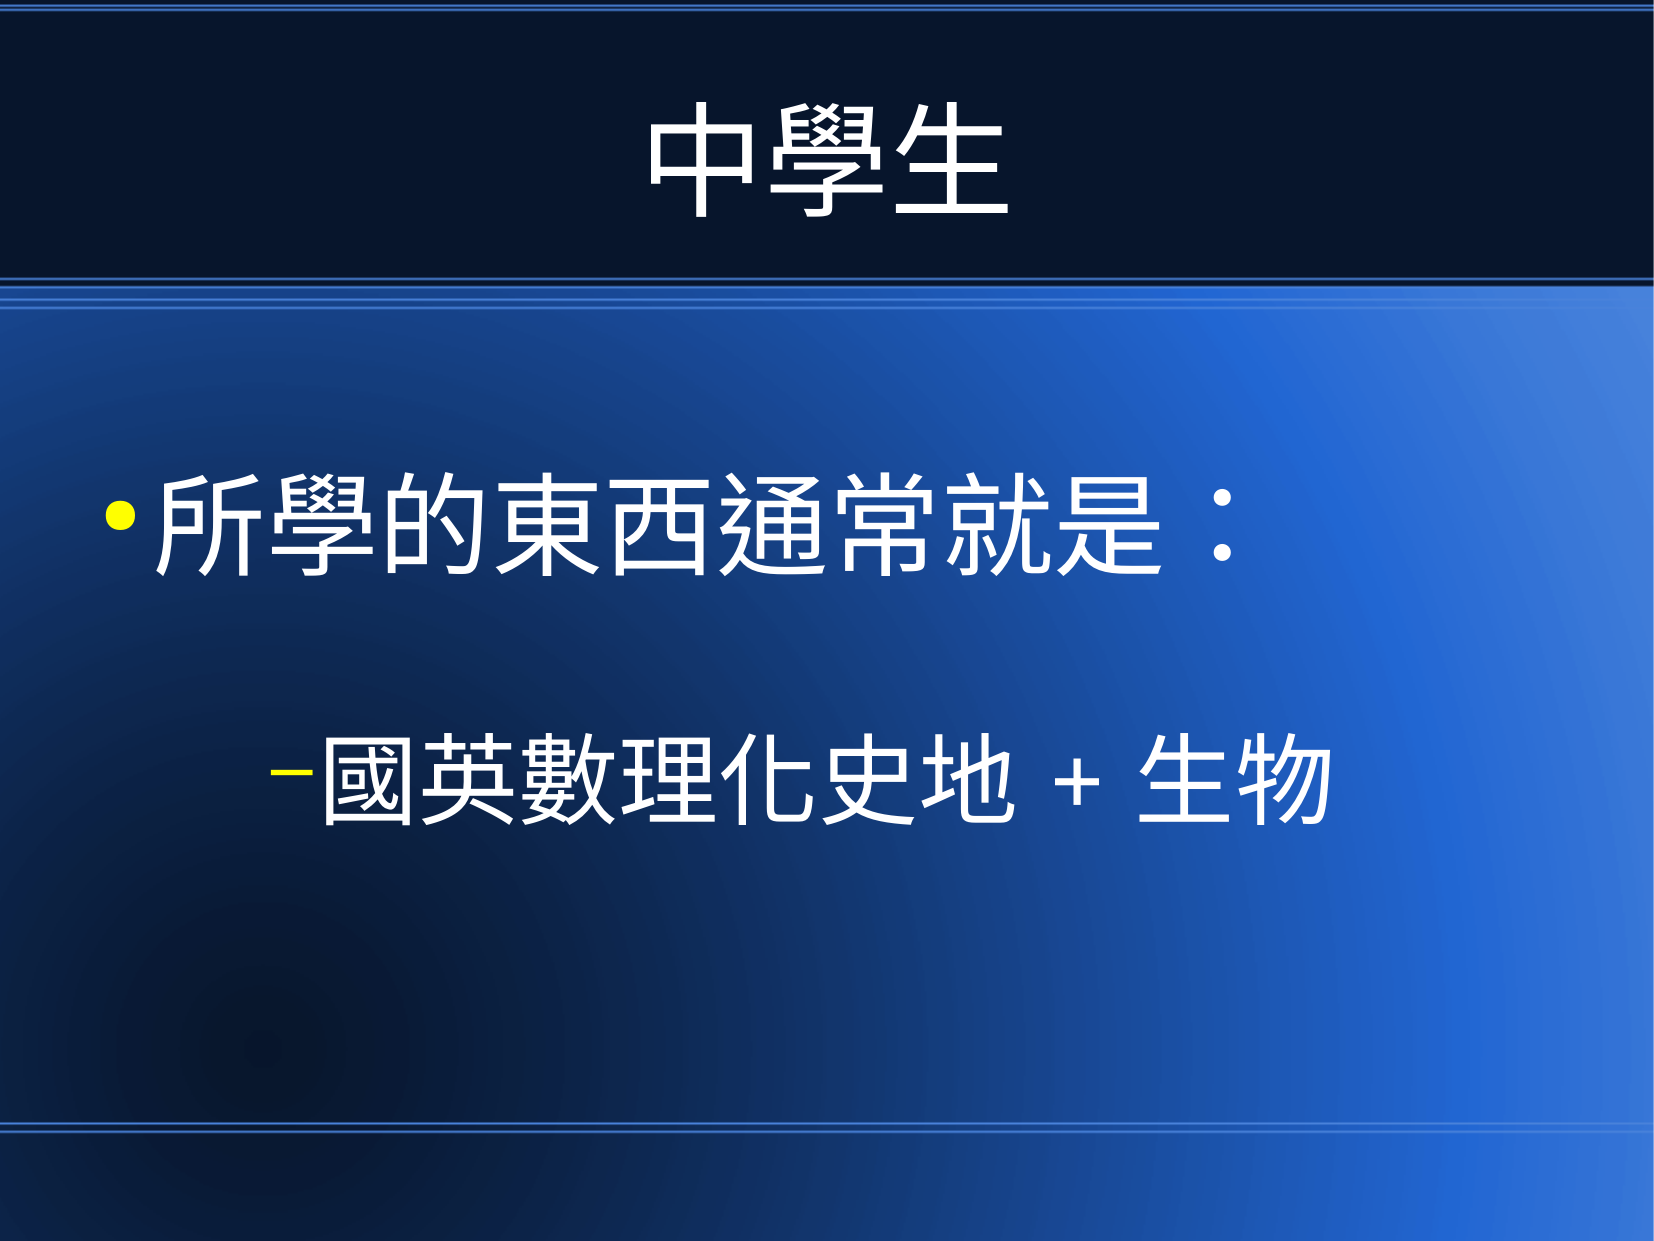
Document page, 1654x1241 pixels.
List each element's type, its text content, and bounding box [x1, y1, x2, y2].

list 所學的東西通常就是： 國英數理化史地+生物 [82, 355, 1571, 1241]
picture [0, 0, 1654, 1241]
title 中學生 [82, 49, 1571, 257]
